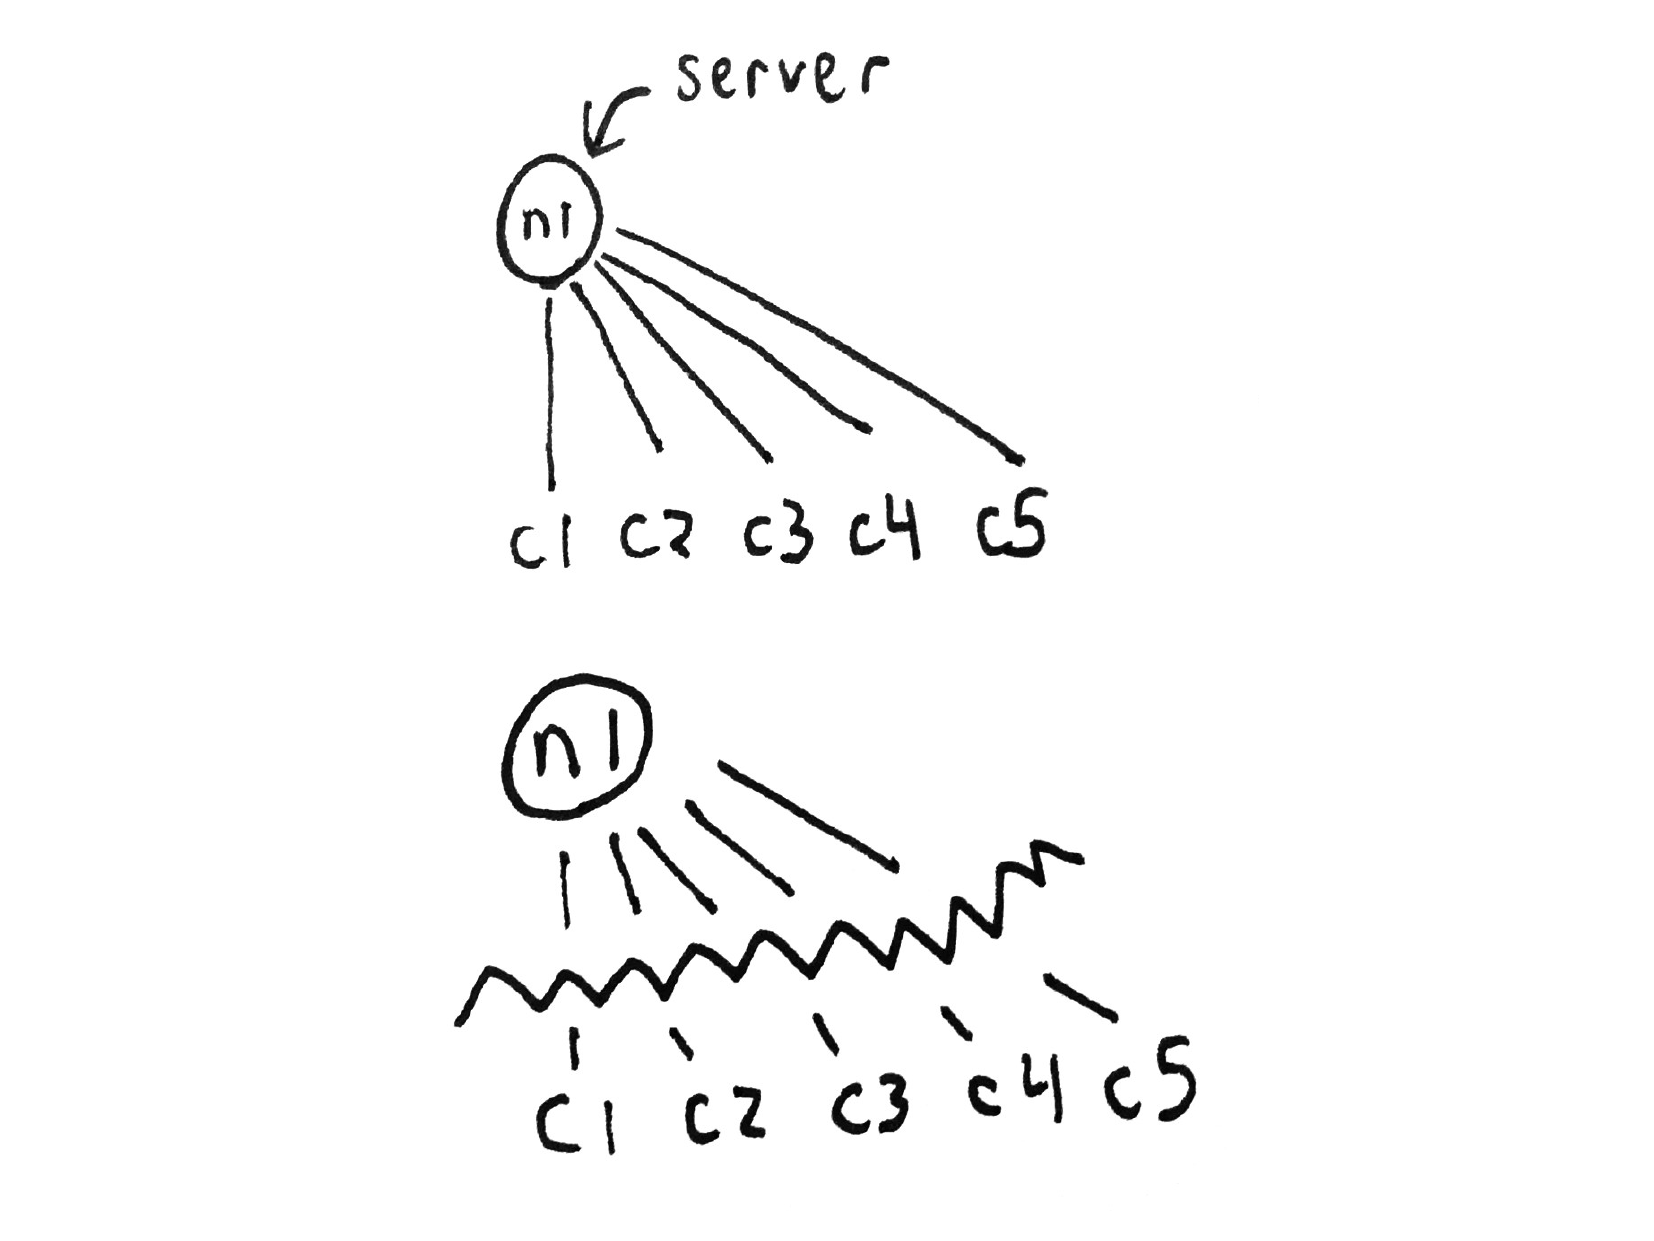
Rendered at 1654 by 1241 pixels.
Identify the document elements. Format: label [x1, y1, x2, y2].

picture [375, 0, 1259, 1211]
